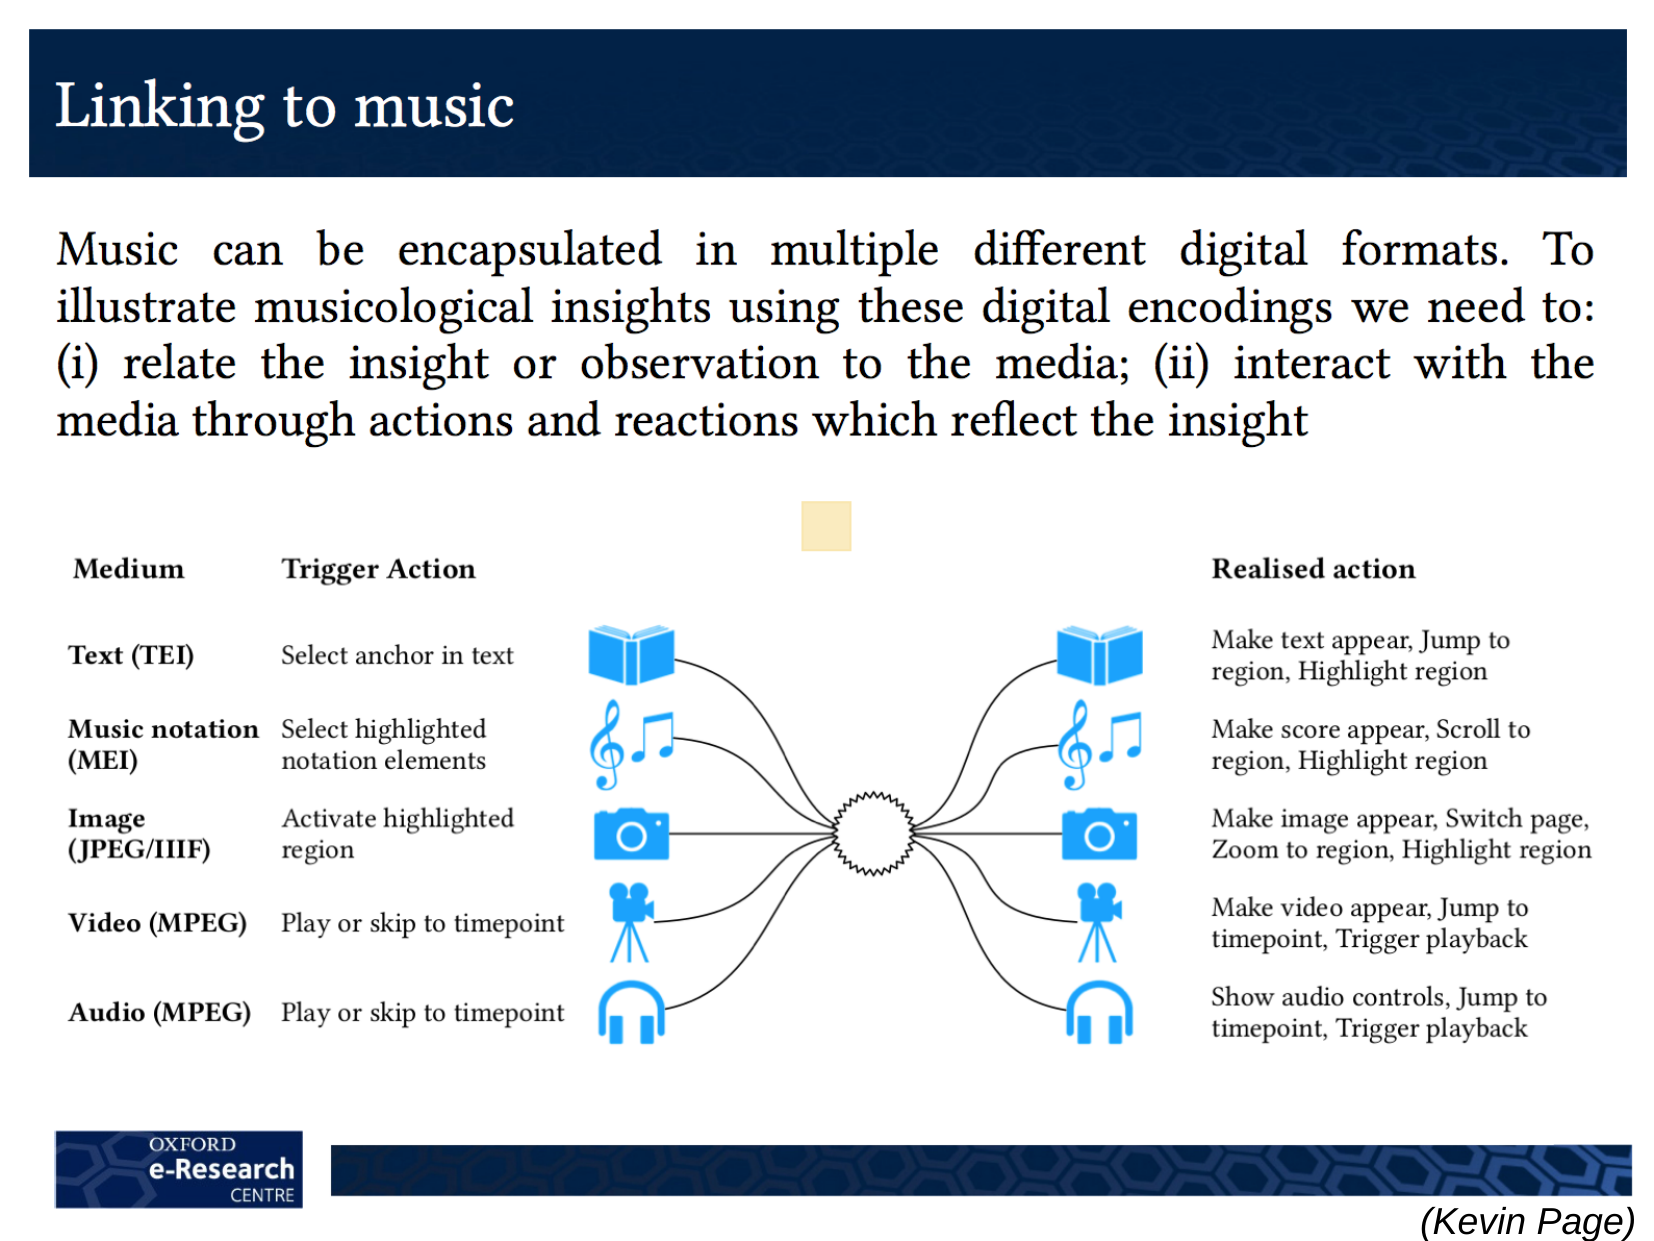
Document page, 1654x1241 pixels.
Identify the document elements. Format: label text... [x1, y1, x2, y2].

text_box (Kevin Page) [1405, 1192, 1652, 1241]
picture [0, 0, 1653, 1241]
